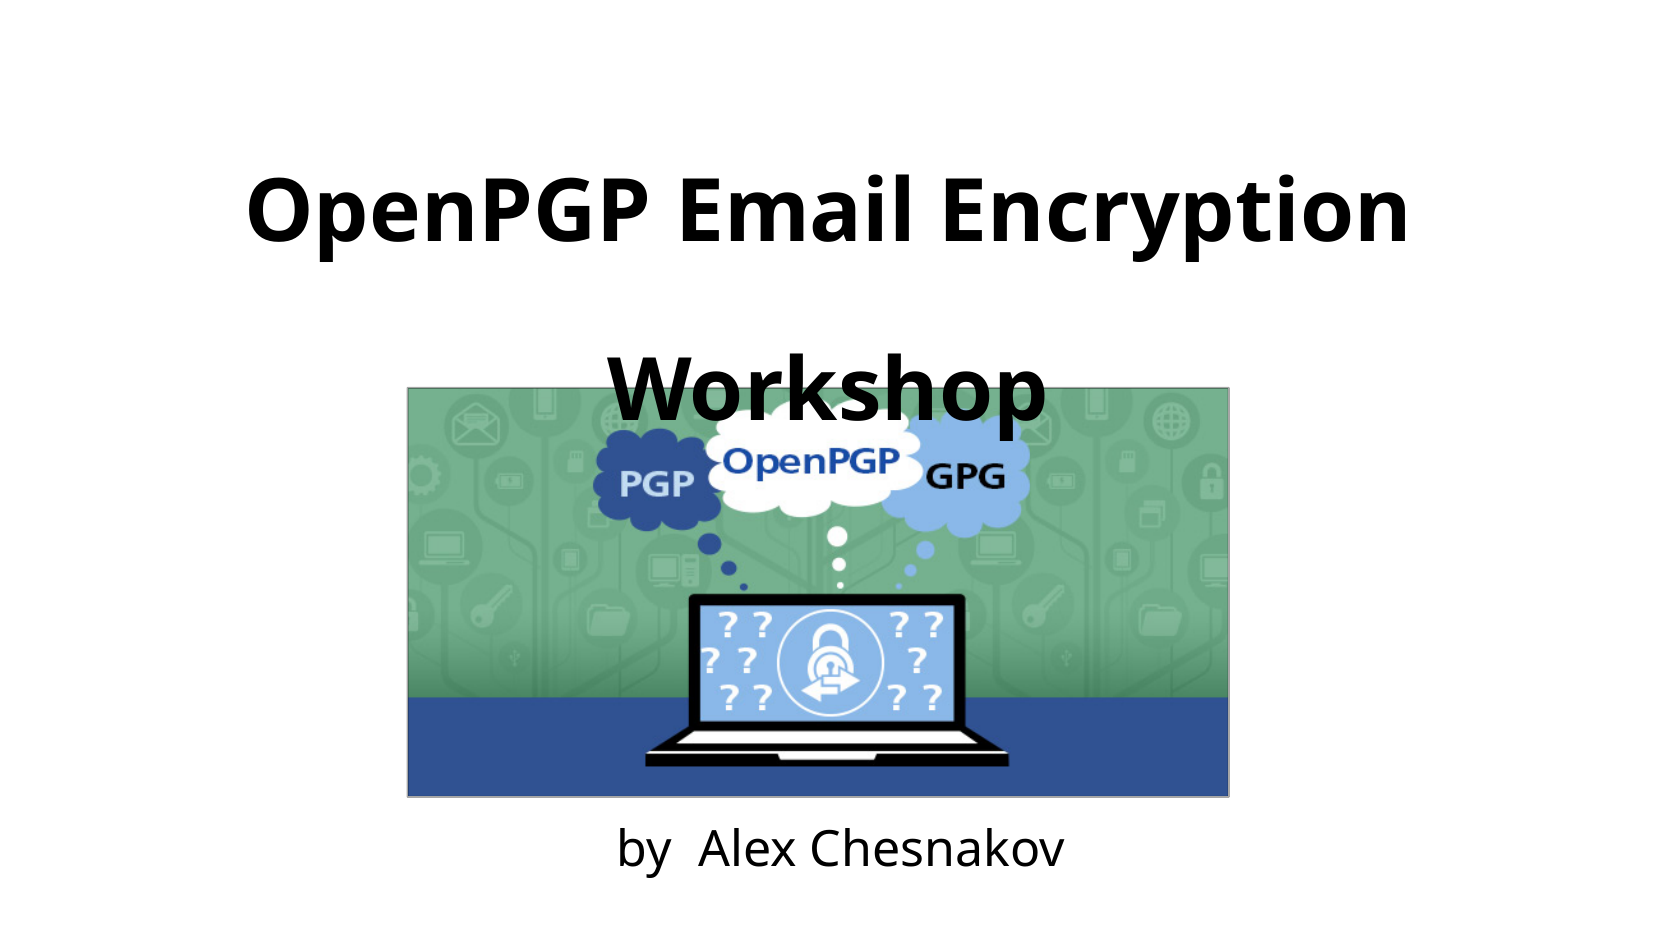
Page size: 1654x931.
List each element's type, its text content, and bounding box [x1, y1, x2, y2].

picture [408, 433, 1228, 796]
title OpenPGP Email Encryption Workshop [60, 102, 1597, 433]
list by Alex Chesnakov [59, 809, 1597, 885]
